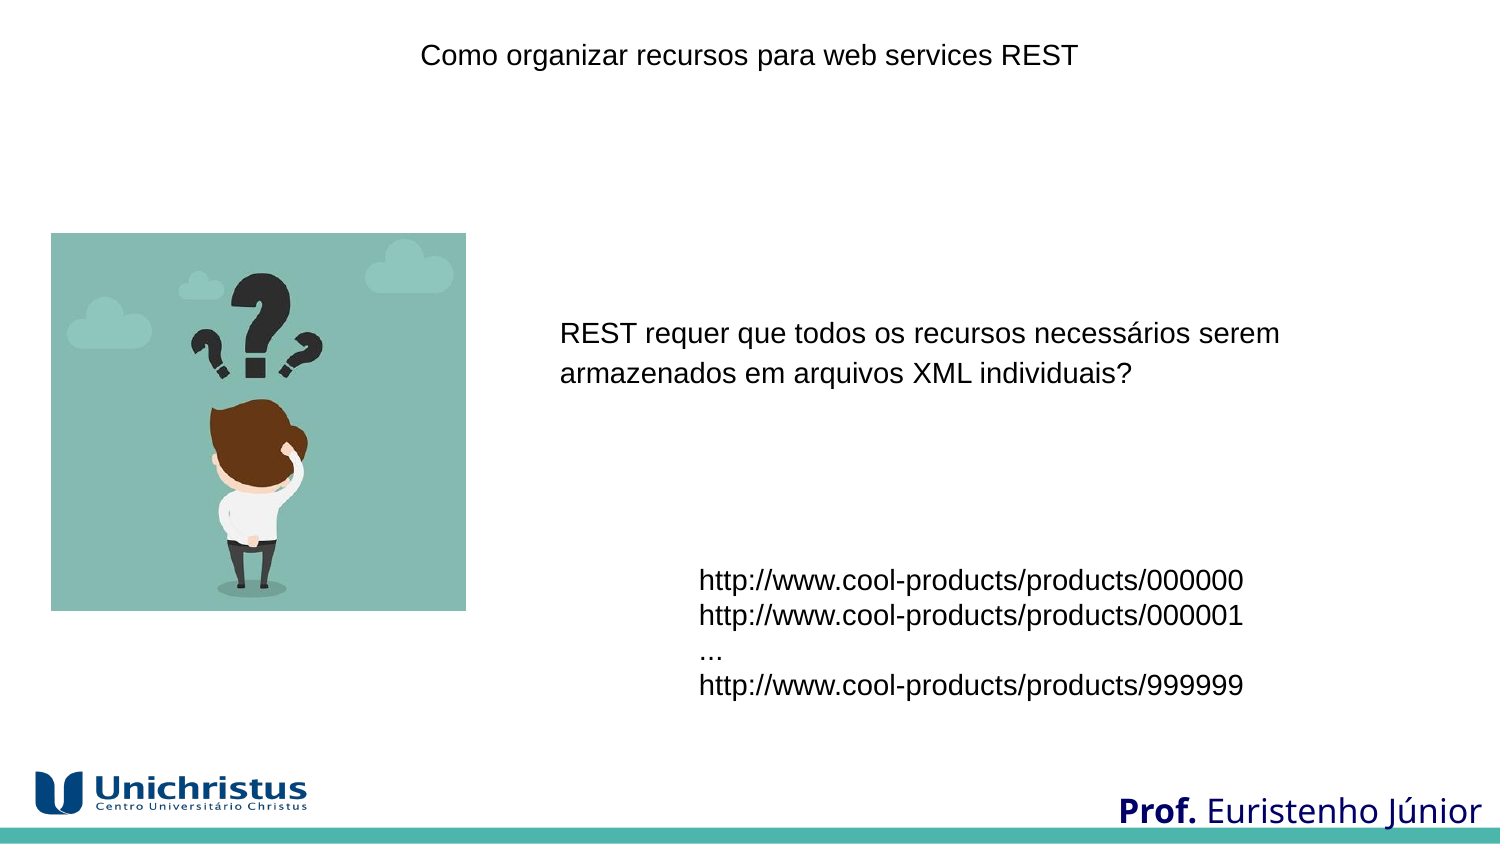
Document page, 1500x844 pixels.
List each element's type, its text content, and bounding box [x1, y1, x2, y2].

picture [31, 769, 311, 816]
text_box Prof. Euristenho Júnior [1103, 779, 1500, 835]
text_box http://www.cool-products/products/000000 http://www.cool-products/products/000001 ... http://www.cool-products/products/999999 [683, 543, 1324, 720]
list REST requer que todos os recursos necessários serem armazenados em arquivos XML individuais? [544, 152, 1449, 750]
picture [51, 233, 466, 611]
title Como organizar recursos para web services REST [51, 20, 1449, 137]
